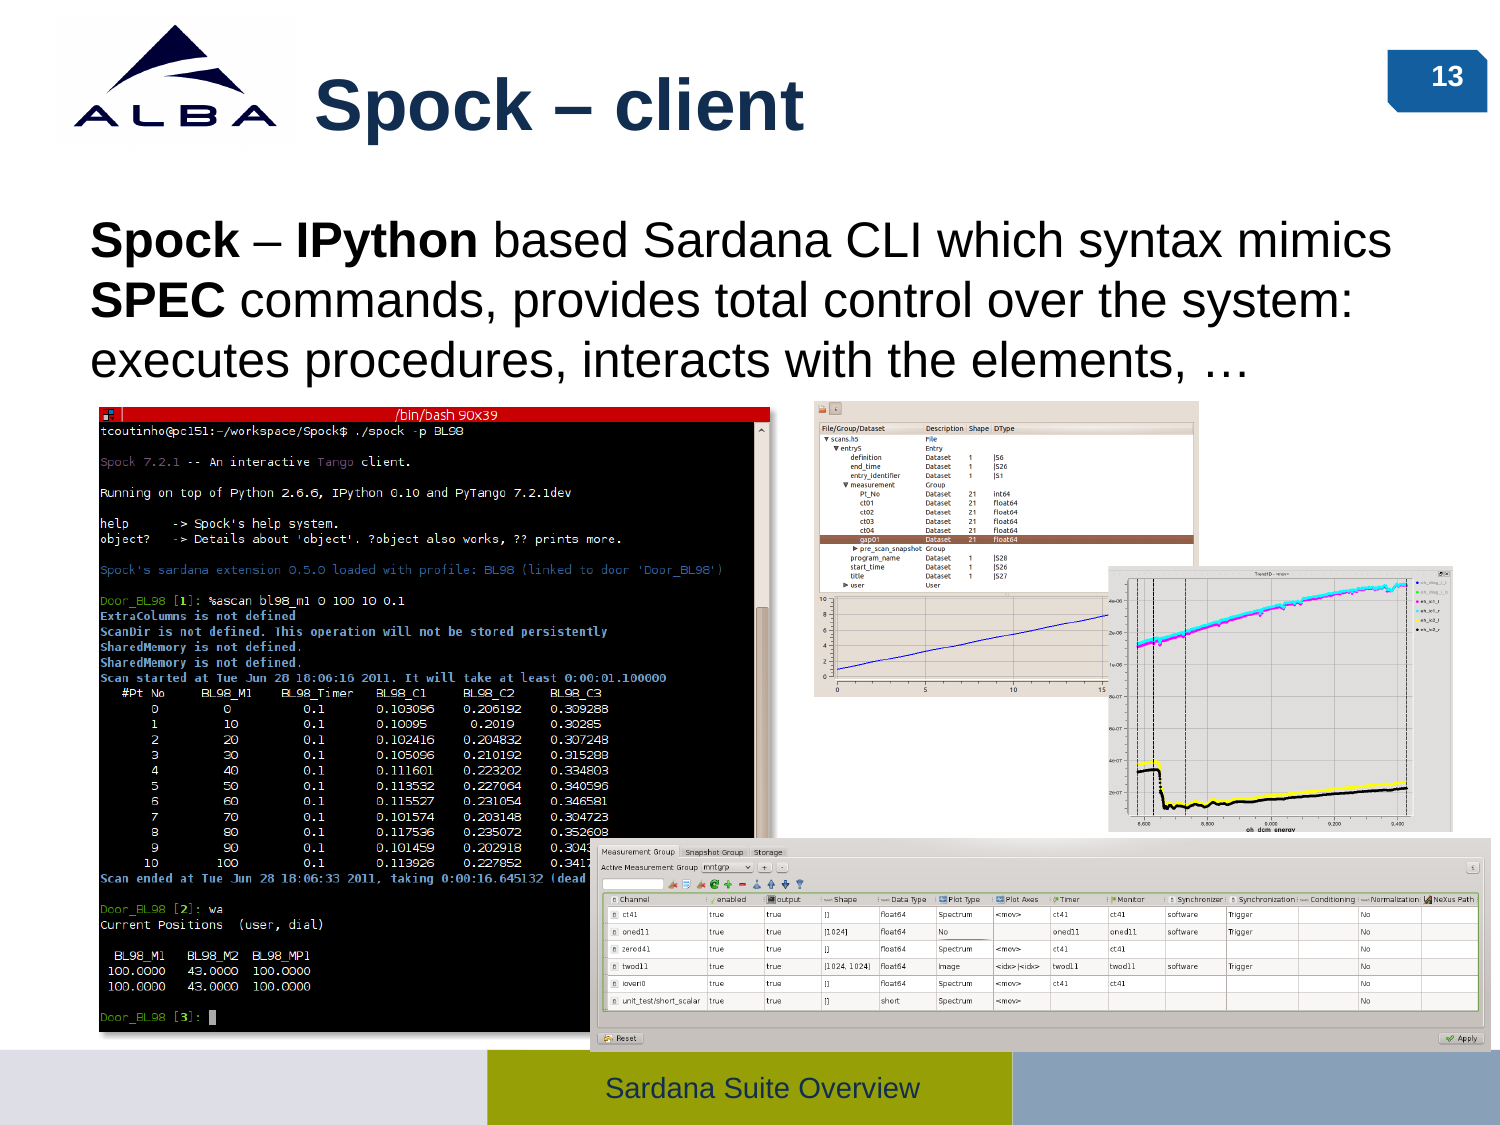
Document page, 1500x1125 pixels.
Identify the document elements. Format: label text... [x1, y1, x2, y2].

picture [814, 401, 1453, 832]
title Spock – client [300, 50, 1418, 154]
picture [50, 12, 300, 150]
list Spock – IPython based Sardana CLI which syntax mimics SPEC commands, provides total control over the system: executes procedures, interacts with the elements, … [75, 200, 1430, 1006]
picture [94, 402, 1491, 1052]
